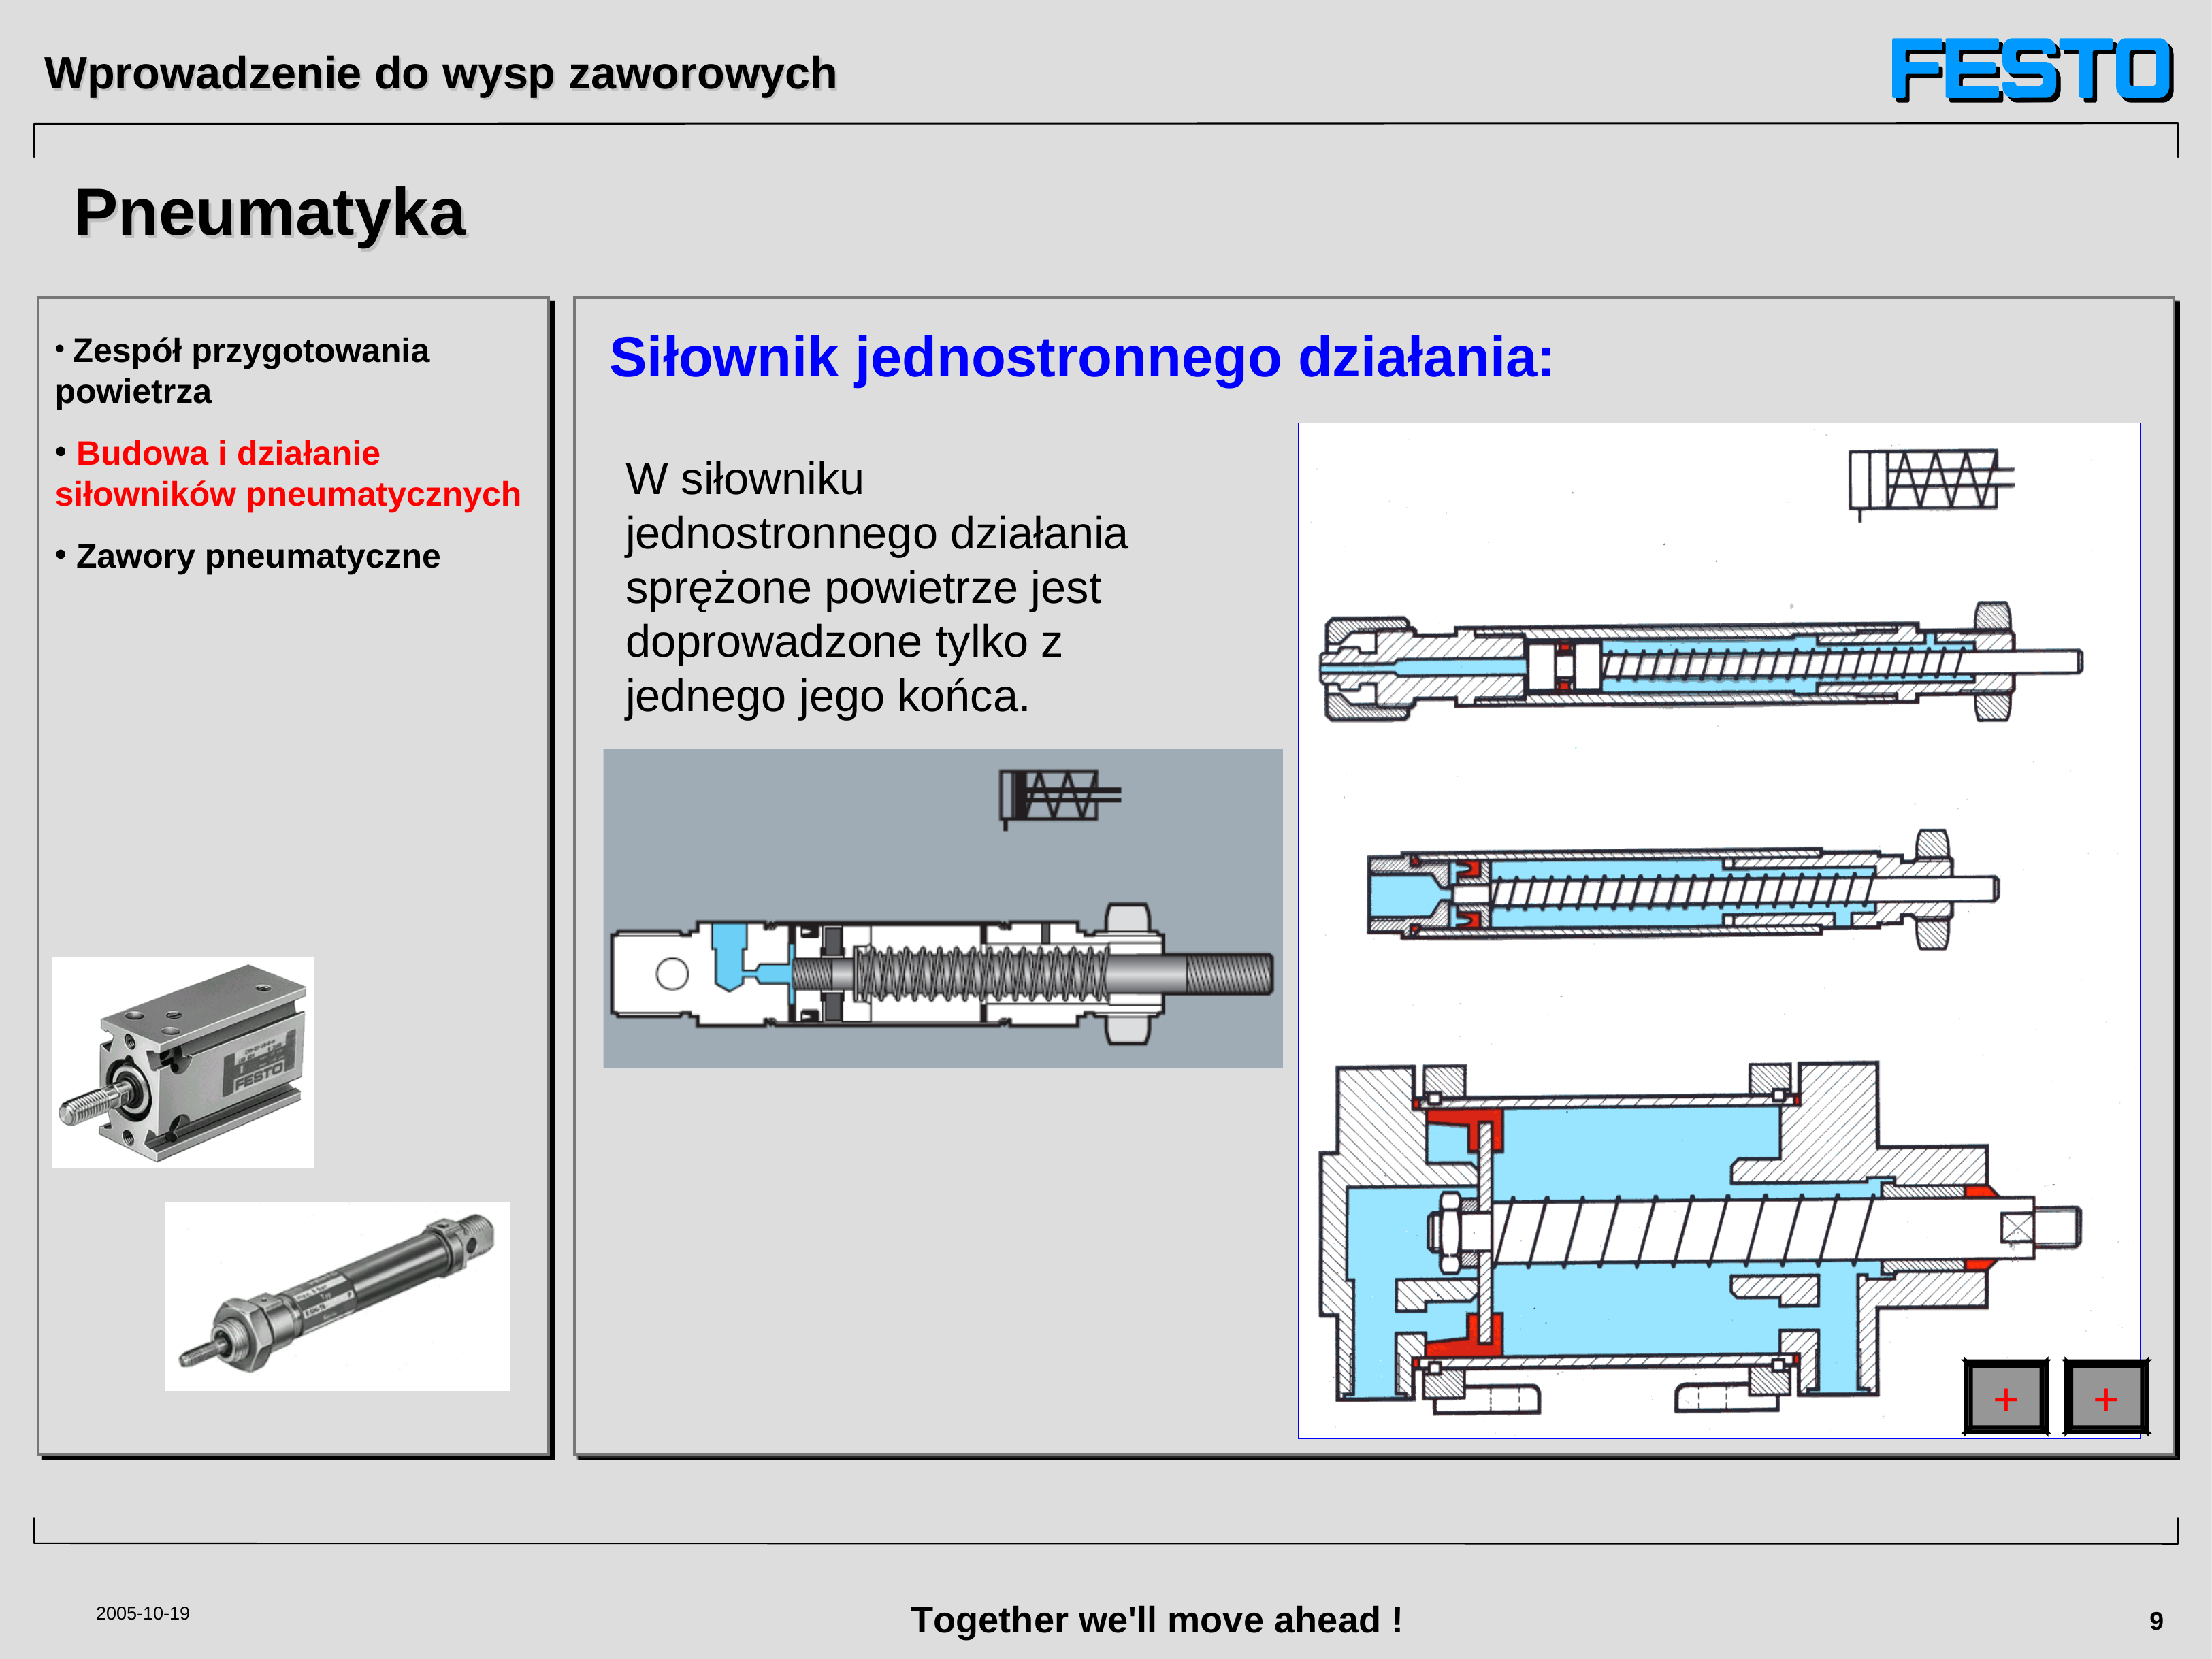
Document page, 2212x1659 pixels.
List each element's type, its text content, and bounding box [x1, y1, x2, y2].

text_box <number> [2057, 1592, 2186, 1648]
text_box + [1971, 1366, 2041, 1427]
text_box W siłowniku jednostronnego działania sprężone powietrze jest doprowadzone tylko z jednego jego końca. [615, 443, 1191, 726]
text_box Together we'll move ahead ! [807, 1592, 1508, 1644]
picture [52, 957, 314, 1168]
picture [1299, 423, 2141, 1438]
picture [603, 749, 1283, 1068]
picture [165, 1202, 510, 1392]
text_box 2005-10-19 [74, 1592, 387, 1633]
text_box <number> [2067, 1361, 2147, 1366]
text_box Zespół przygotowania powietrza Budowa i działanie siłowników pneumatycznych Zawory pneumatyczne [44, 323, 536, 642]
text_box + [2072, 1366, 2142, 1427]
title Pneumatyka [51, 142, 1895, 260]
text_box 2005-10-19 [1966, 1361, 2046, 1366]
text_box Siłownik jednostronnego działania: [599, 314, 1681, 394]
